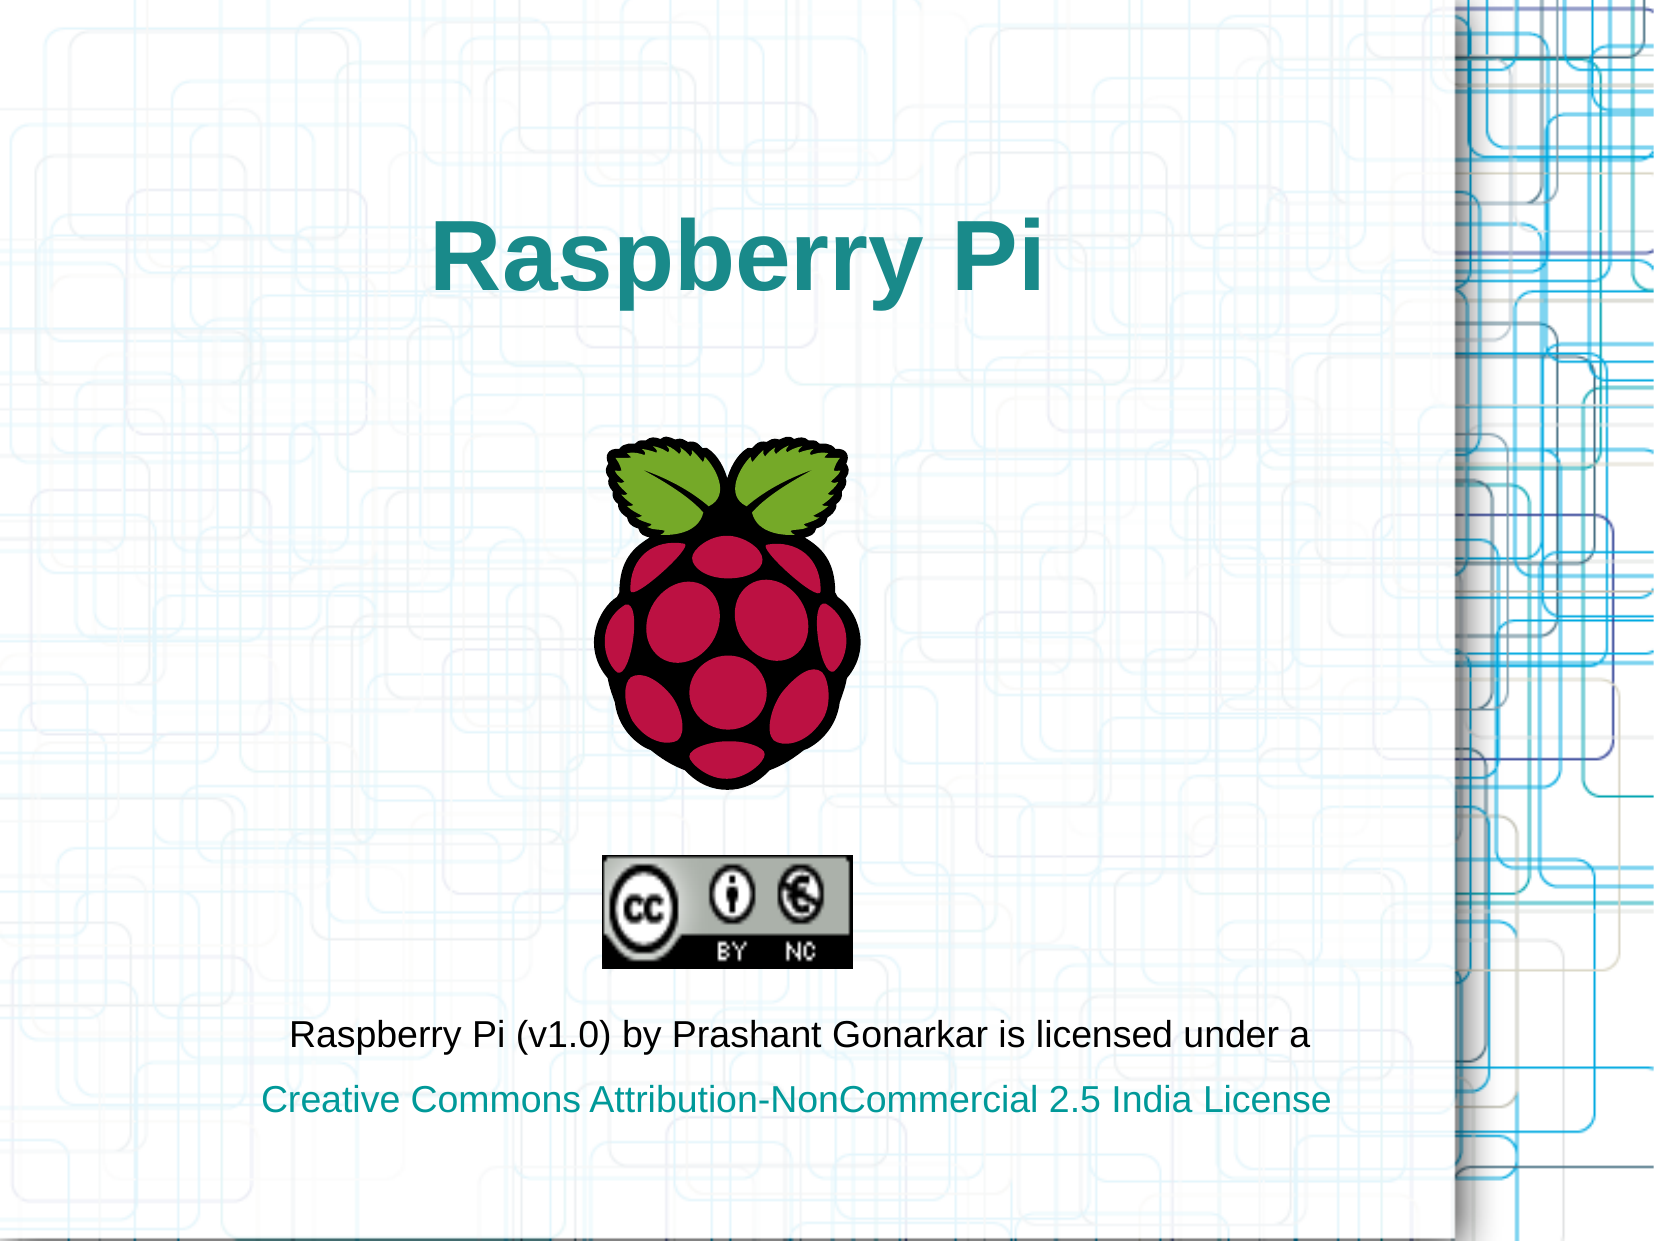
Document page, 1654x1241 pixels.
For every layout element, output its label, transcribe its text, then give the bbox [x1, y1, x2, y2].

picture [0, 0, 1654, 1241]
title Raspberry Pi [59, 0, 1418, 312]
text_box Raspberry Pi (v1.0) by Prashant Gonarkar is licensed under a Creative Commons Attribution-NonCommercial 2.5 India License [129, 1009, 1347, 1131]
